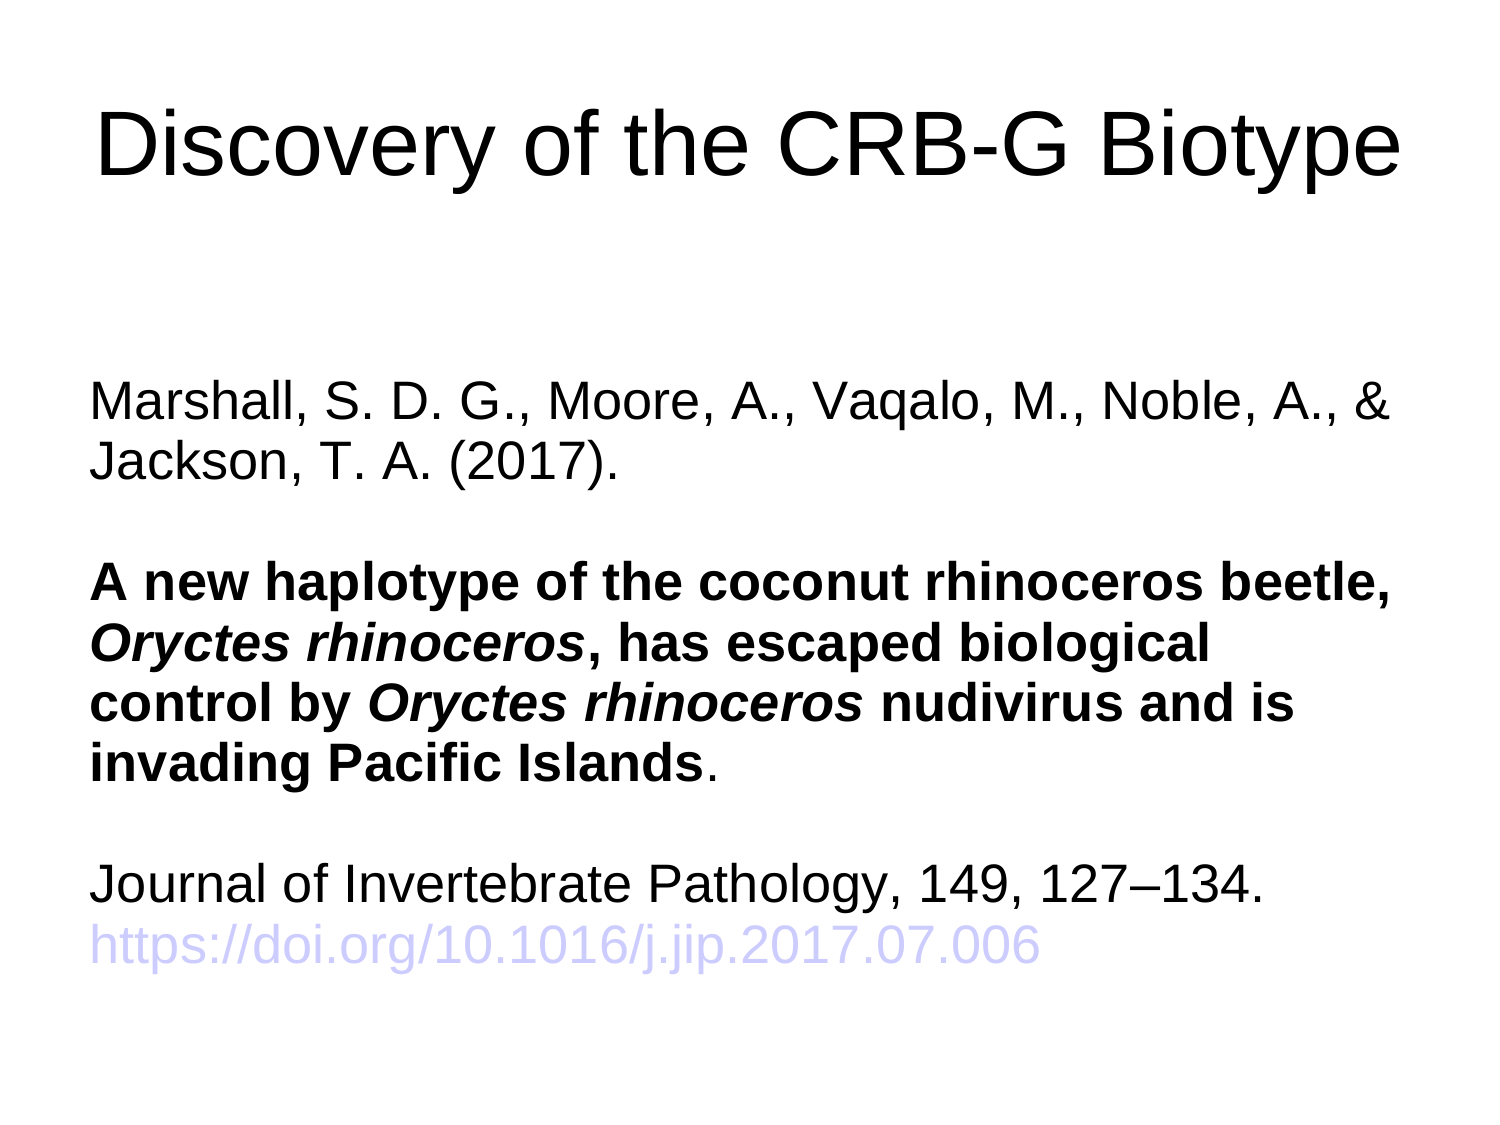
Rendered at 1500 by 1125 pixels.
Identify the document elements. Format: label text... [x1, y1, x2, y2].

text_box Marshall, S. D. G., Moore, A., Vaqalo, M., Noble, A., & Jackson, T. A. (2017). A new haplotype of the coconut rhinoceros beetle, Oryctes rhinoceros, has escaped biological control by Oryctes rhinoceros nudivirus and is invading Pacific Islands. Journal of Invertebrate Pathology, 149, 127–134. https://doi.org/10.1016/j.jip.2017.07.006 [75, 359, 1426, 981]
text_box Discovery of the CRB-G Biotype [74, 44, 1425, 233]
